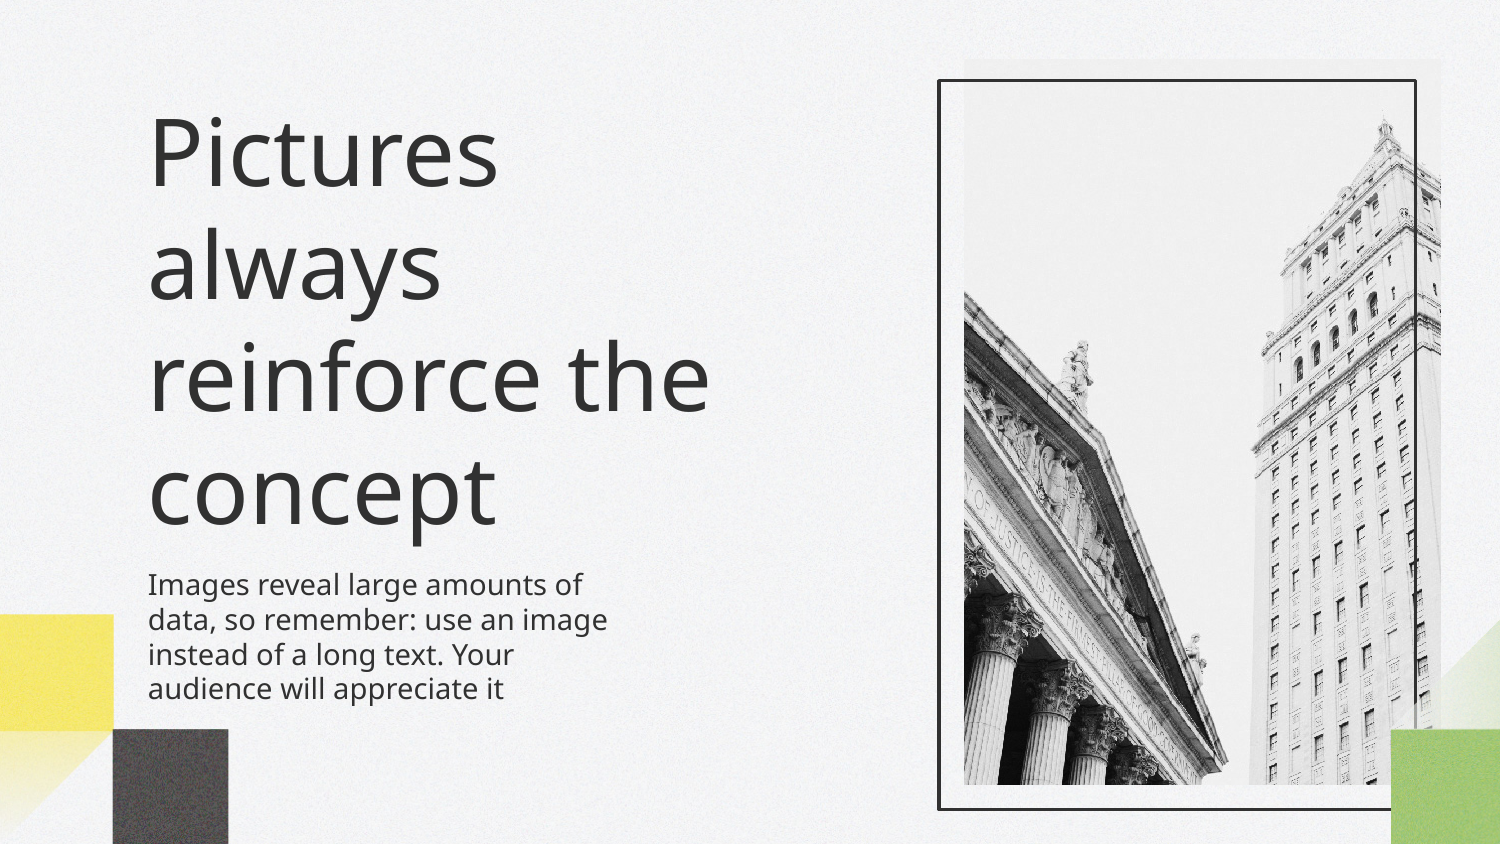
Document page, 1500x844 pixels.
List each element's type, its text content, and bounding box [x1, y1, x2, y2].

picture [0, 0, 1500, 844]
subtitle Images reveal large amounts of data, so remember: use an image instead of a long text. Your audience will appreciate it [132, 547, 636, 725]
title Pictures always reinforce the concept [132, 88, 751, 548]
